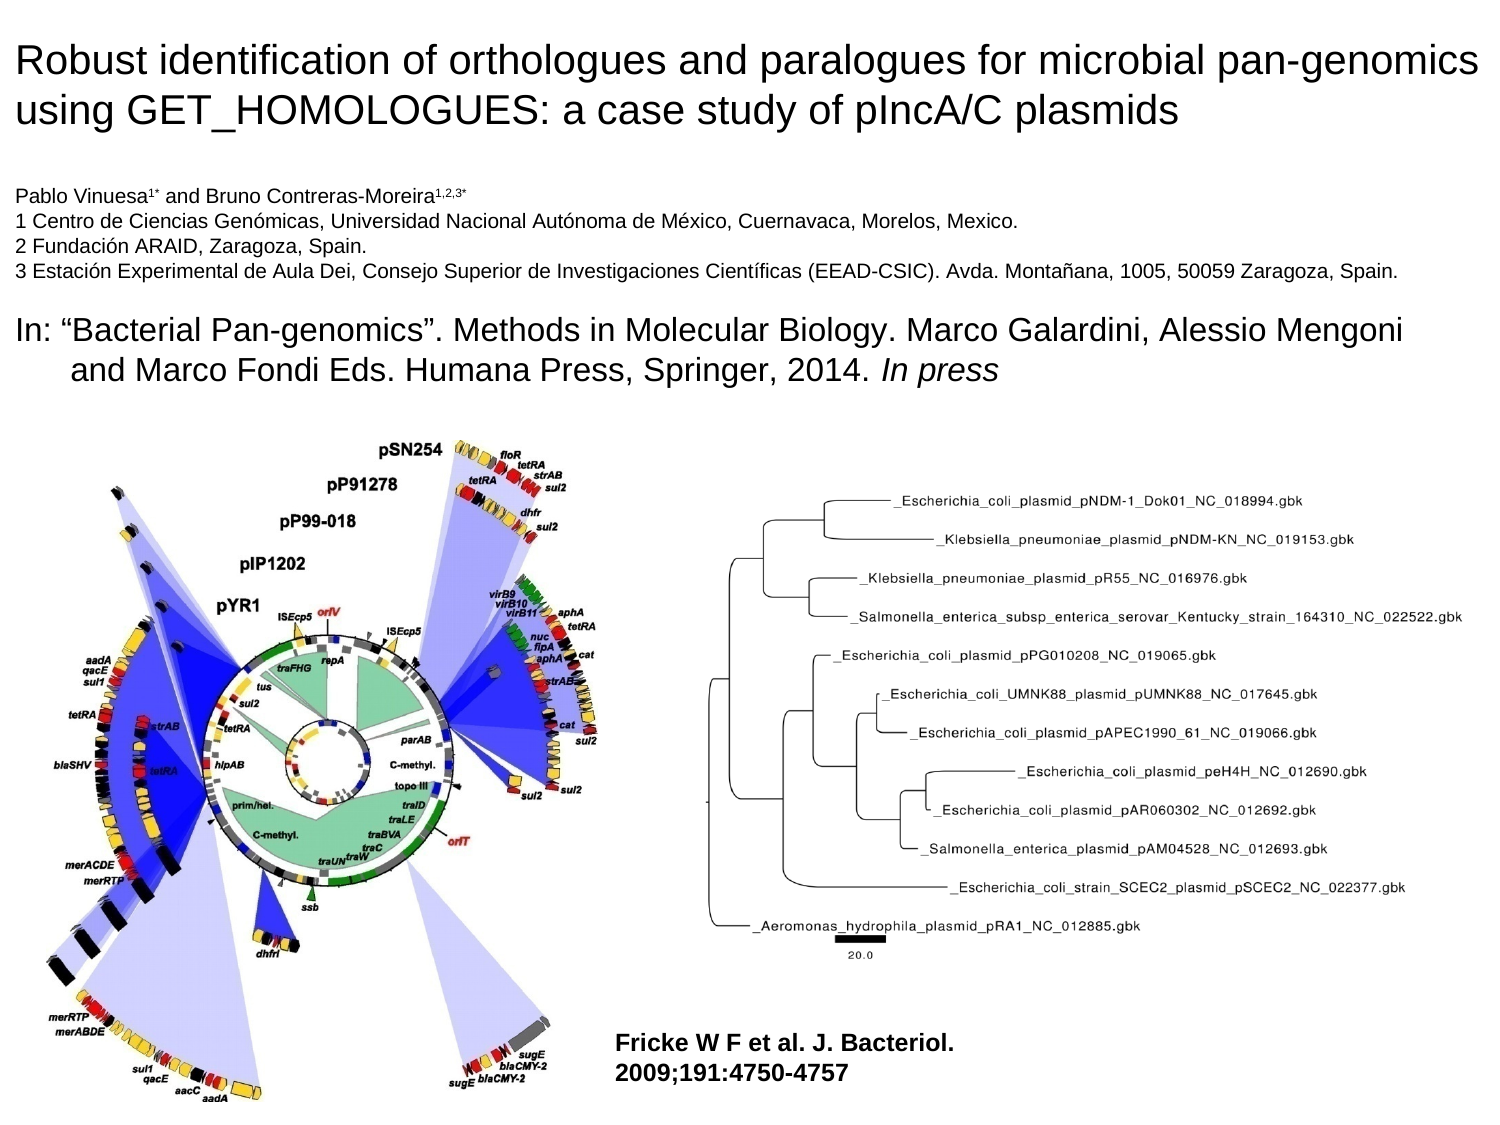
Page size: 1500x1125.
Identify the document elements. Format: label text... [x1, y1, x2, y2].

picture [703, 490, 1465, 961]
text_box Robust identification of orthologues and paralogues for microbial pan-genomics using GET_HOMOLOGUES: a case study of pIncA/C plasmids Pablo Vinuesa1* and Bruno Contreras-Moreira1,2,3* 1 Centro de Ciencias Genómicas, Universidad Nacional Autónoma de México, Cuernavaca, Morelos, Mexico. 2 Fundación ARAID, Zaragoza, Spain. 3 Estación Experimental de Aula Dei, Consejo Superior de Investigaciones Científicas (EEAD-CSIC). Avda. Montañana, 1005, 50059 Zaragoza, Spain. In: “Bacterial Pan-genomics”. Methods in Molecular Biology. Marco Galardini, Alessio Mengoni and Marco Fondi Eds. Humana Press, Springer, 2014. In press [0, 25, 1500, 396]
picture [46, 440, 598, 1102]
text_box Fricke W F et al. J. Bacteriol. 2009;191:4750-4757 [614, 1026, 1078, 1051]
